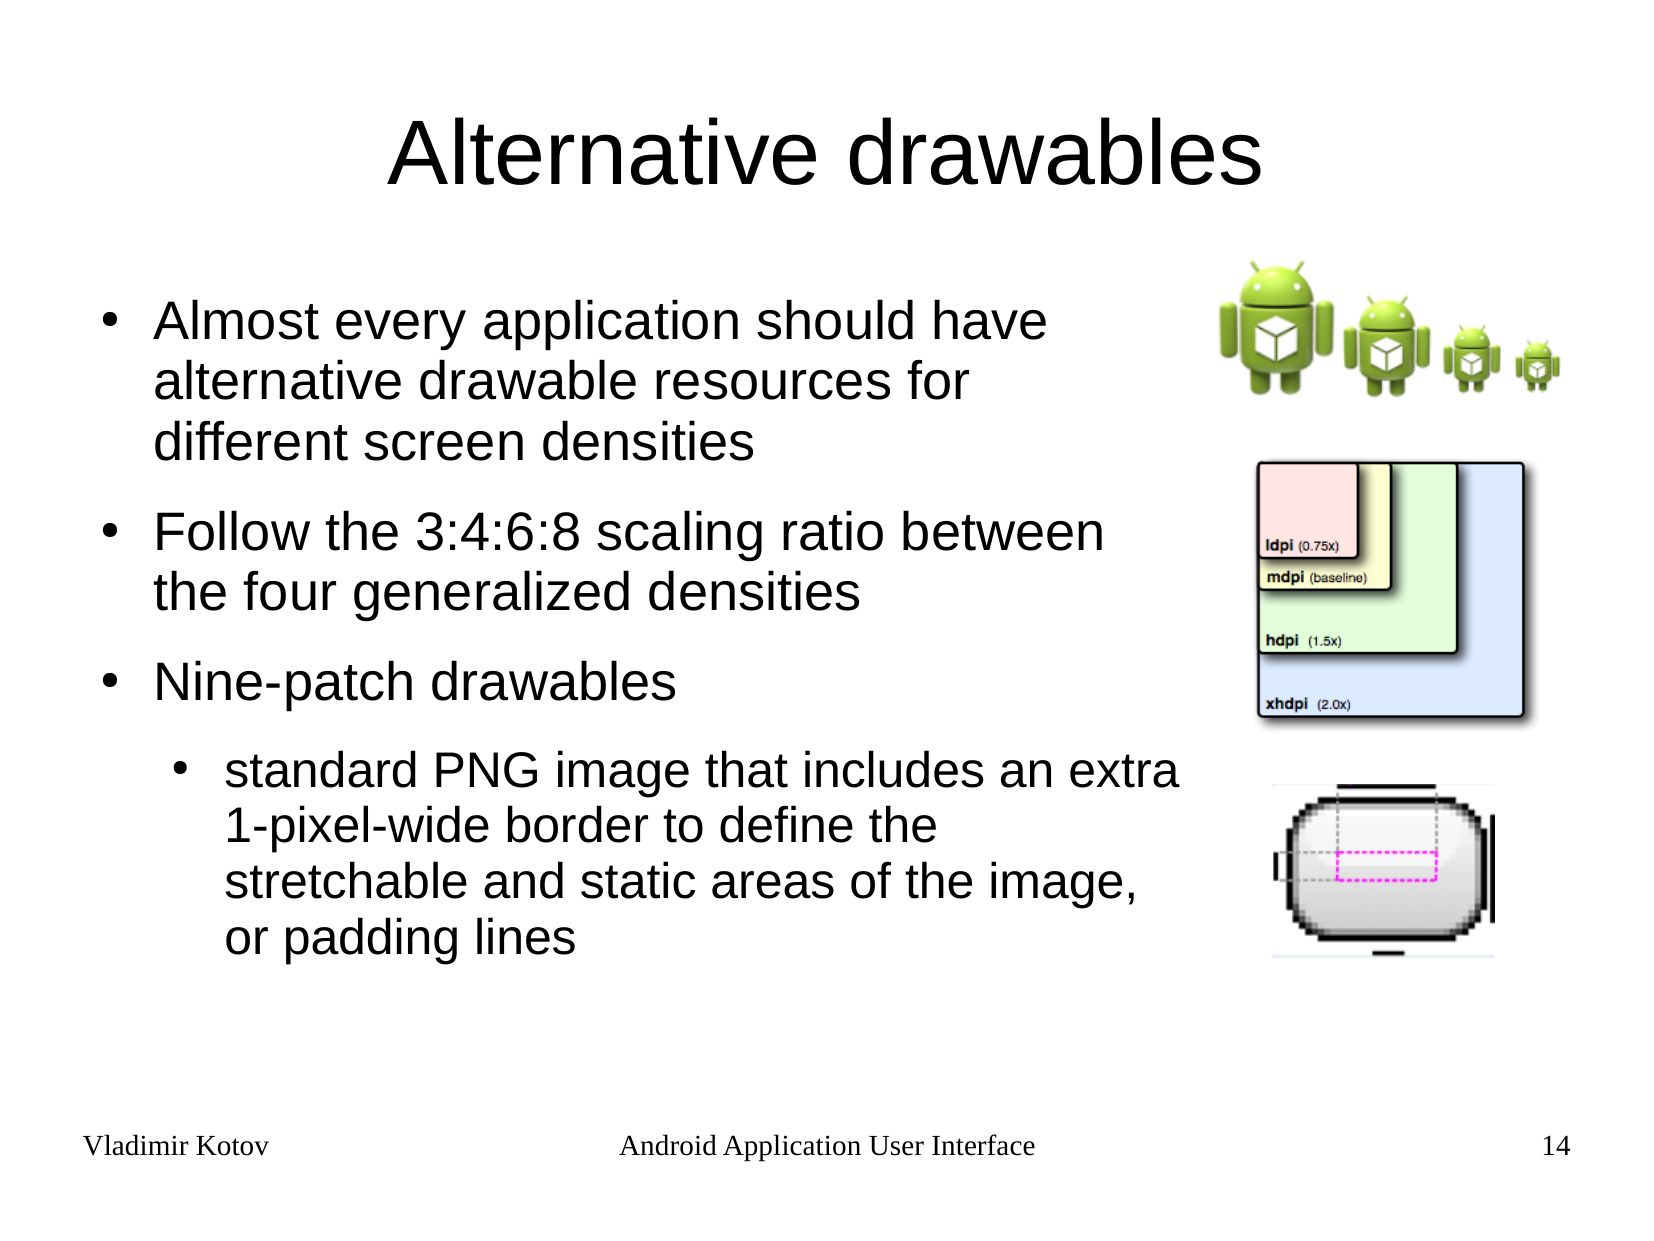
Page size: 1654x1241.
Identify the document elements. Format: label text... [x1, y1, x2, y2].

picture [1272, 784, 1495, 958]
title Alternative drawables [82, 49, 1571, 257]
list Almost every application should have alternative drawable resources for different screen densities Follow the 3:4:6:8 scaling ratio between the four generalized densities Nine-patch drawables standard PNG image that includes an extra 1-pixel-wide border to define the stretchable and static areas of the image, or padding lines [82, 290, 1182, 1109]
picture [1243, 453, 1558, 737]
picture [1202, 253, 1566, 404]
